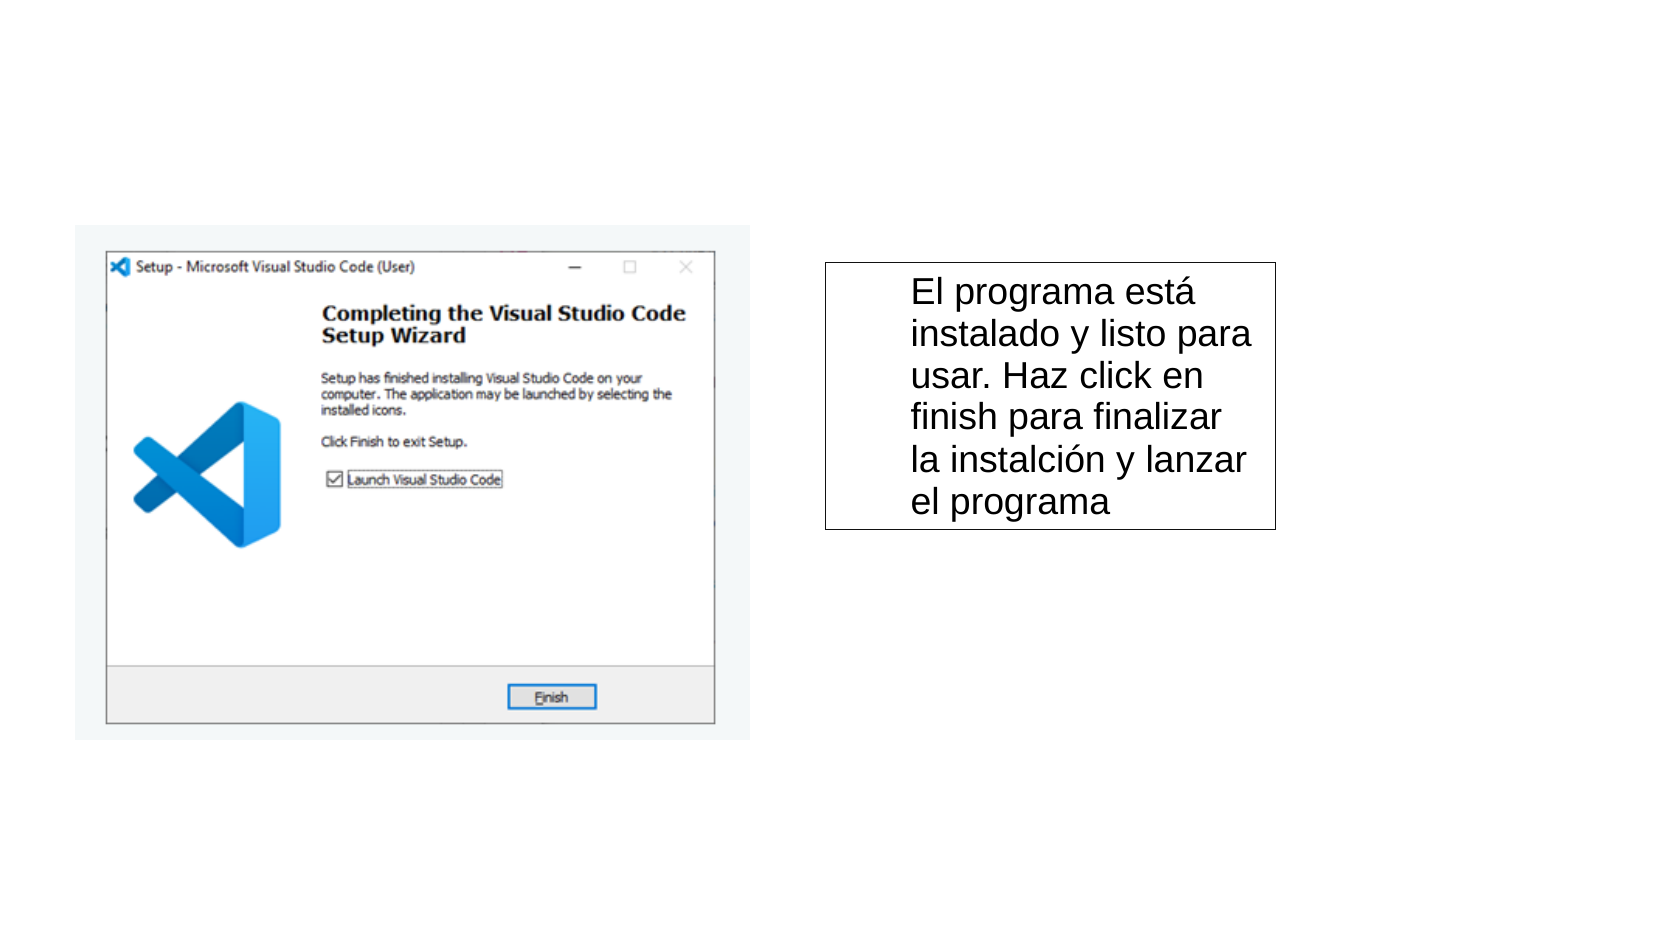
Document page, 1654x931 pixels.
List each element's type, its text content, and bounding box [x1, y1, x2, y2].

text_box El programa está instalado y listo para usar. Haz click en finish para finalizar la instalción y lanzar el programa [825, 262, 1276, 530]
picture [75, 225, 751, 750]
